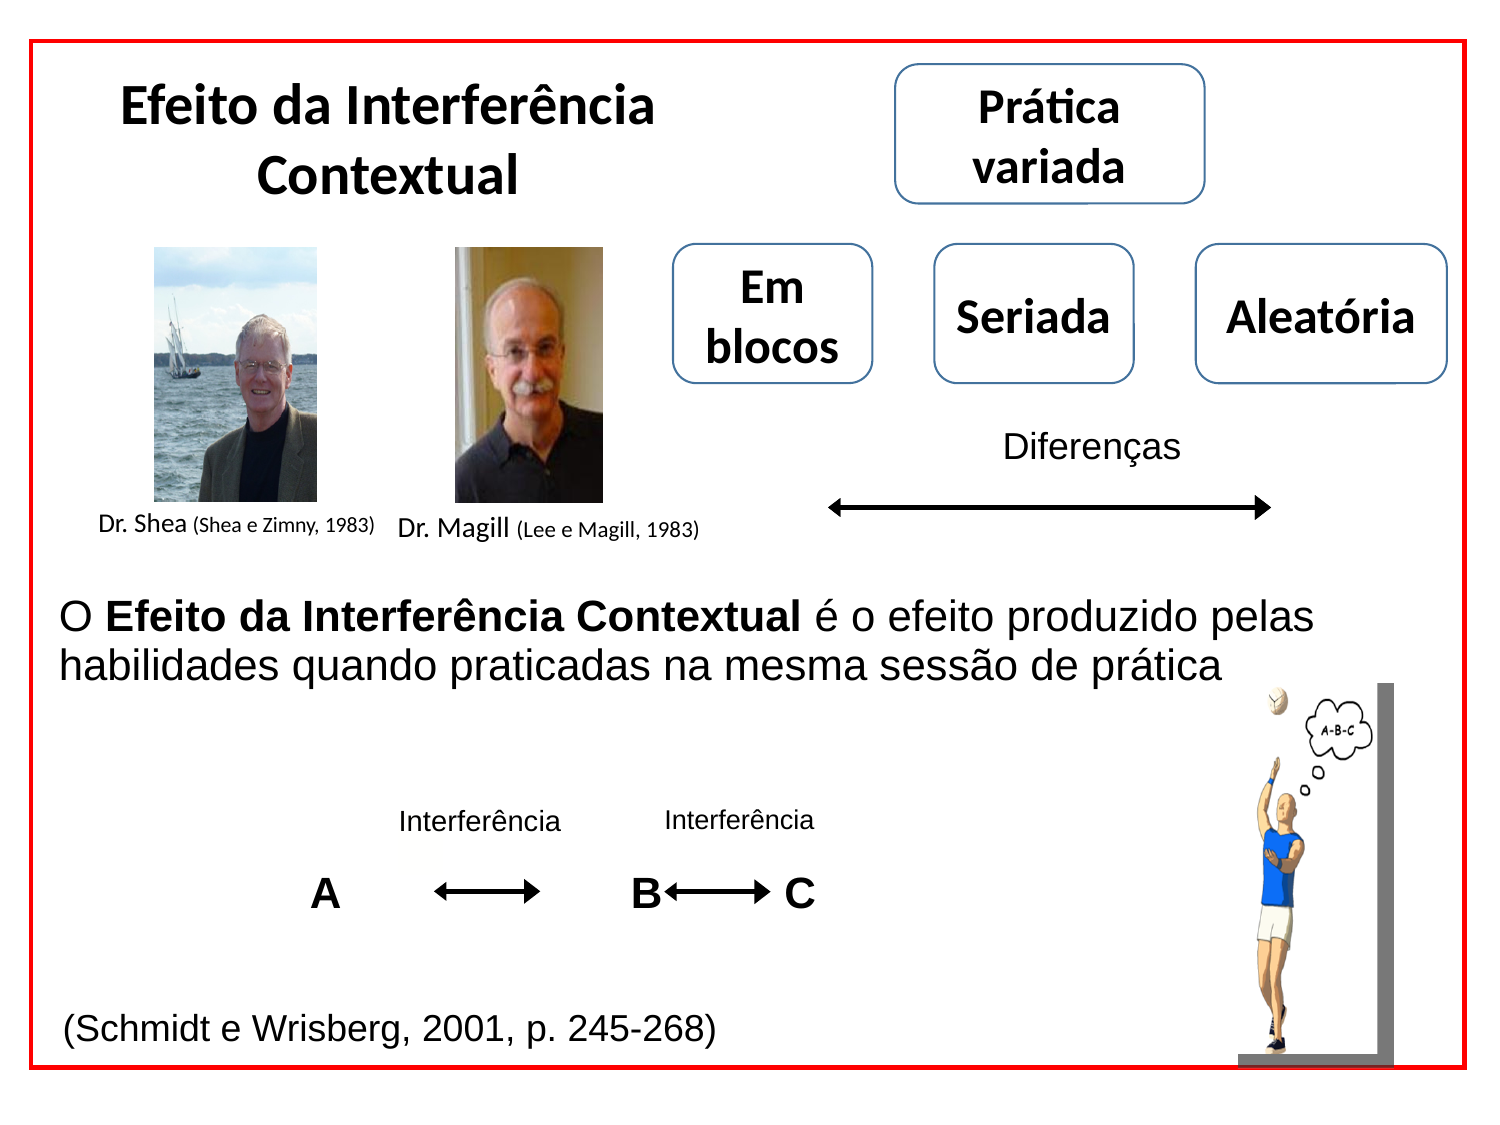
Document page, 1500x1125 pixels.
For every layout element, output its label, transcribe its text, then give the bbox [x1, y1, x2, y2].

picture [1222, 667, 1378, 1054]
text_box Efeito da Interferência Contextual [38, 58, 739, 214]
text_box Seriada [934, 243, 1134, 384]
picture [455, 247, 603, 501]
text_box Em blocos [672, 243, 873, 384]
text_box (Schmidt e Wrisberg, 2001, p. 245-268) [47, 1000, 733, 1058]
text_box Aleatória [1195, 243, 1447, 384]
text_box Diferenças [987, 418, 1197, 475]
text_box O Efeito da Interferência Contextual é o efeito produzido pelas habilidades quando praticadas na mesma sessão de prática. [44, 584, 1462, 721]
picture [154, 247, 317, 497]
text_box Prática variada [895, 64, 1205, 204]
text_box Dr. Shea (Shea e Zimny, 1983) [26, 497, 448, 545]
text_box A B C [295, 862, 990, 975]
text_box Interferência [383, 797, 584, 859]
text_box Interferência [649, 797, 850, 859]
text_box Dr. Magill (Lee e Magill, 1983) [345, 501, 753, 551]
